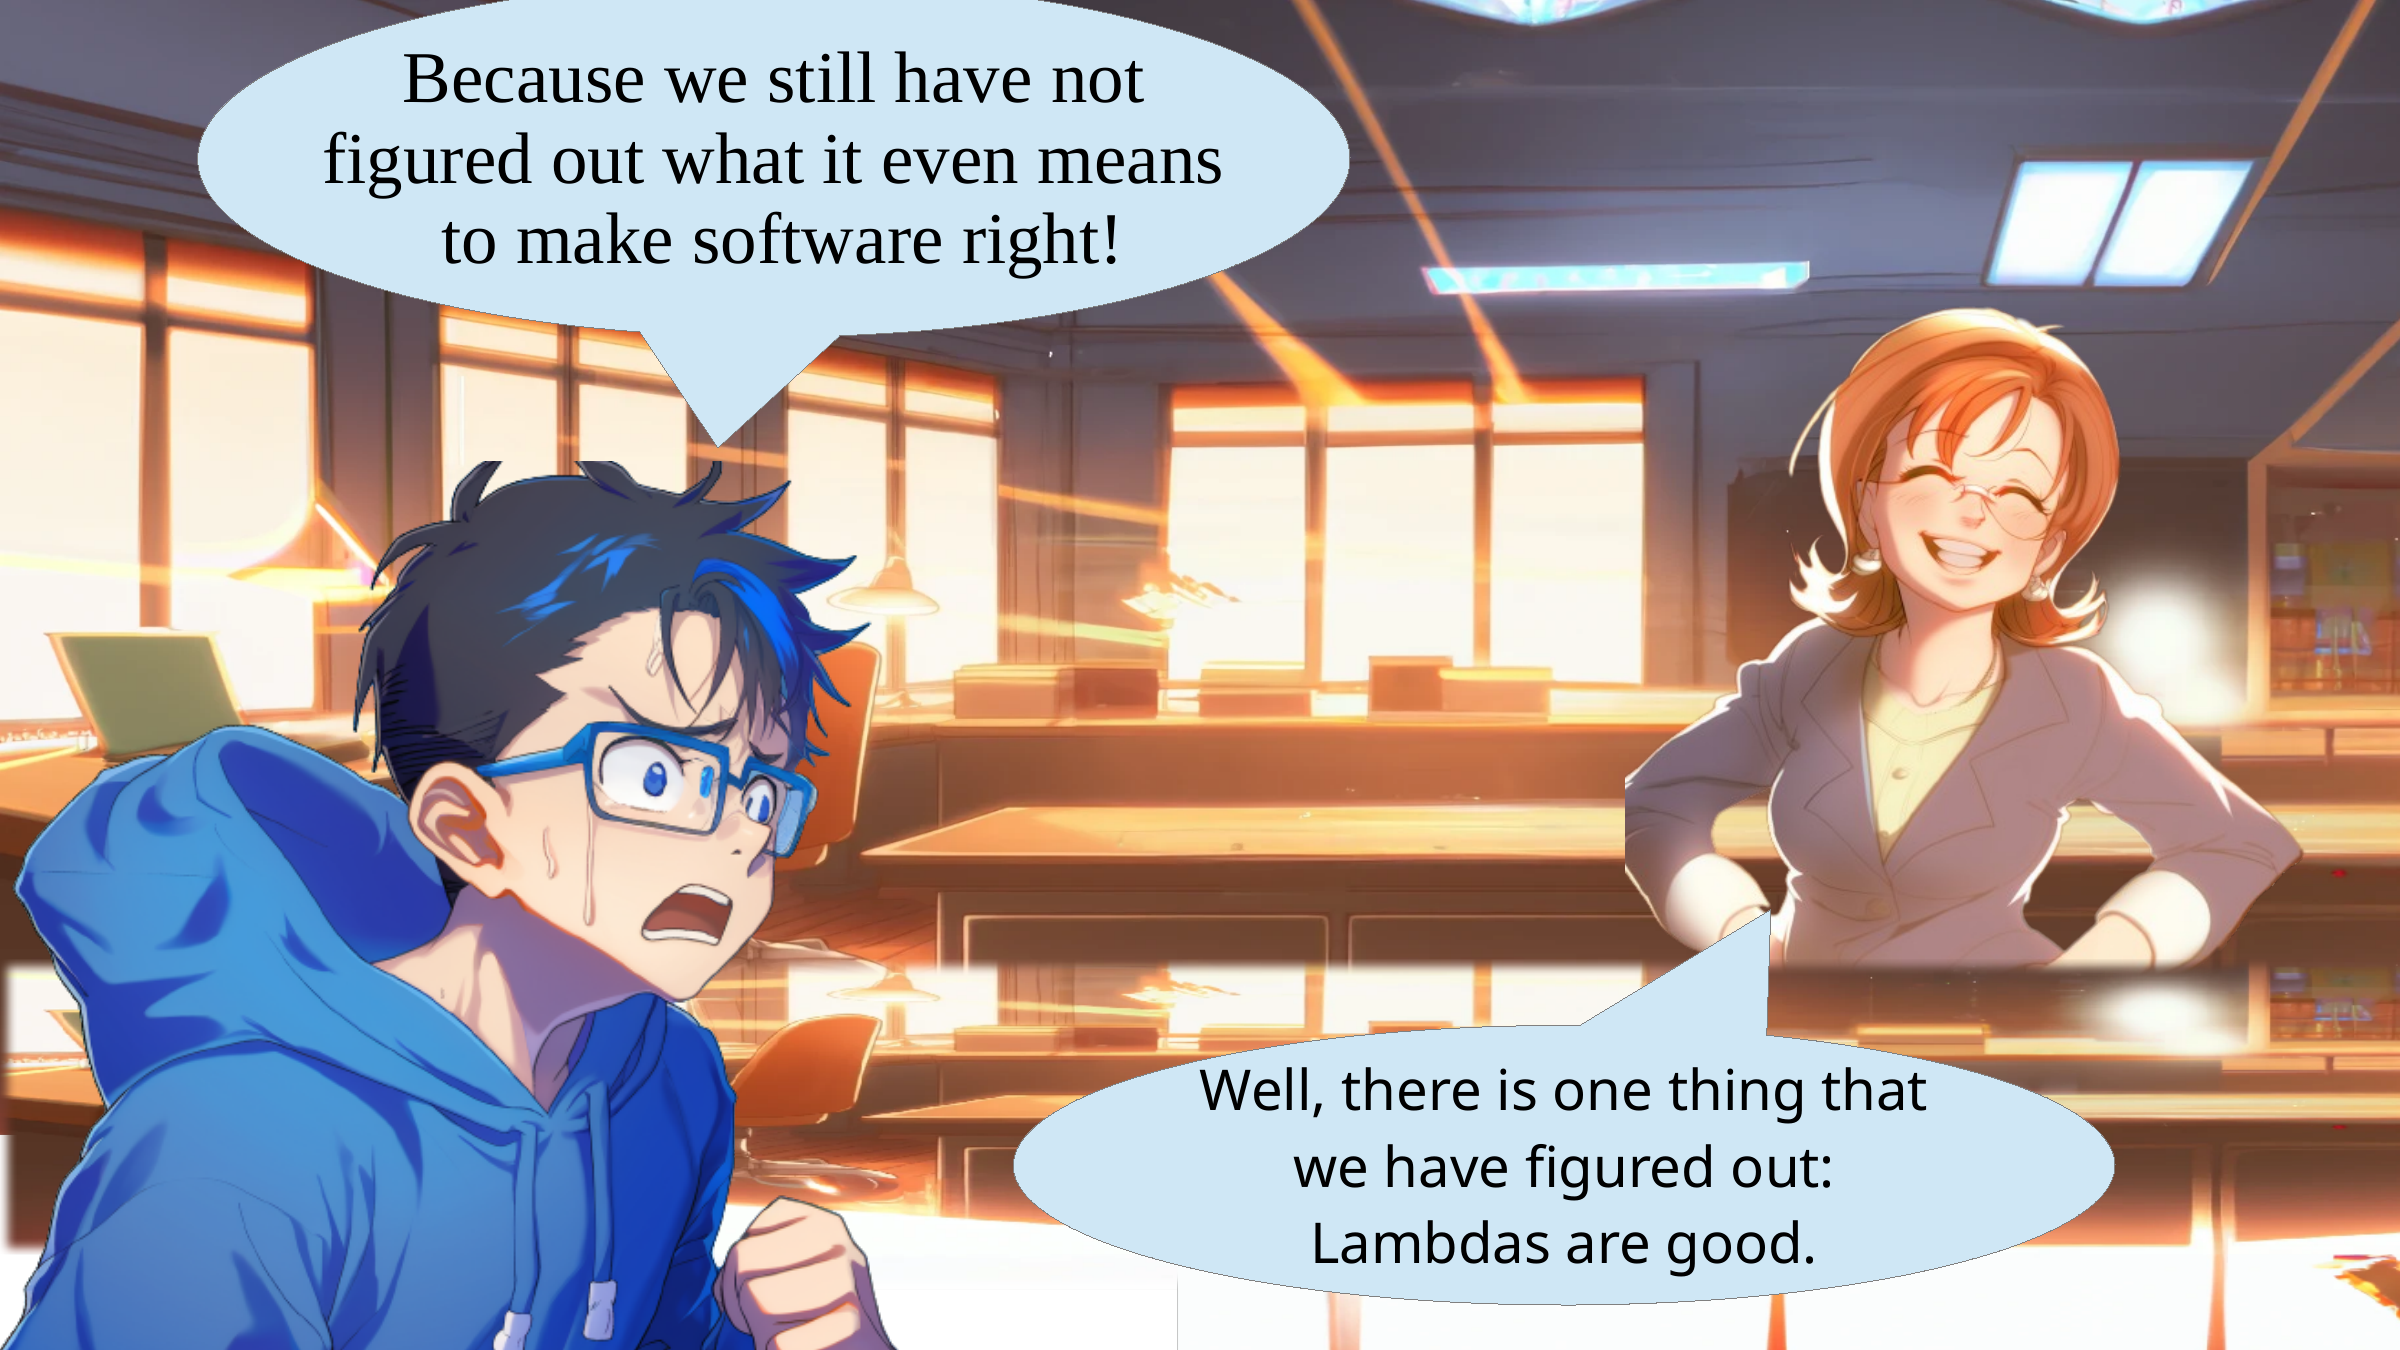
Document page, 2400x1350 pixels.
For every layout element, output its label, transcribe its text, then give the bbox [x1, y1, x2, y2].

text_box Well, there is one thing that we have figured out: Lambdas are good. [1013, 909, 2116, 1306]
picture [0, 0, 2400, 1350]
text_box Because we still have not figured out what it even means to make software right! [197, 0, 1351, 448]
